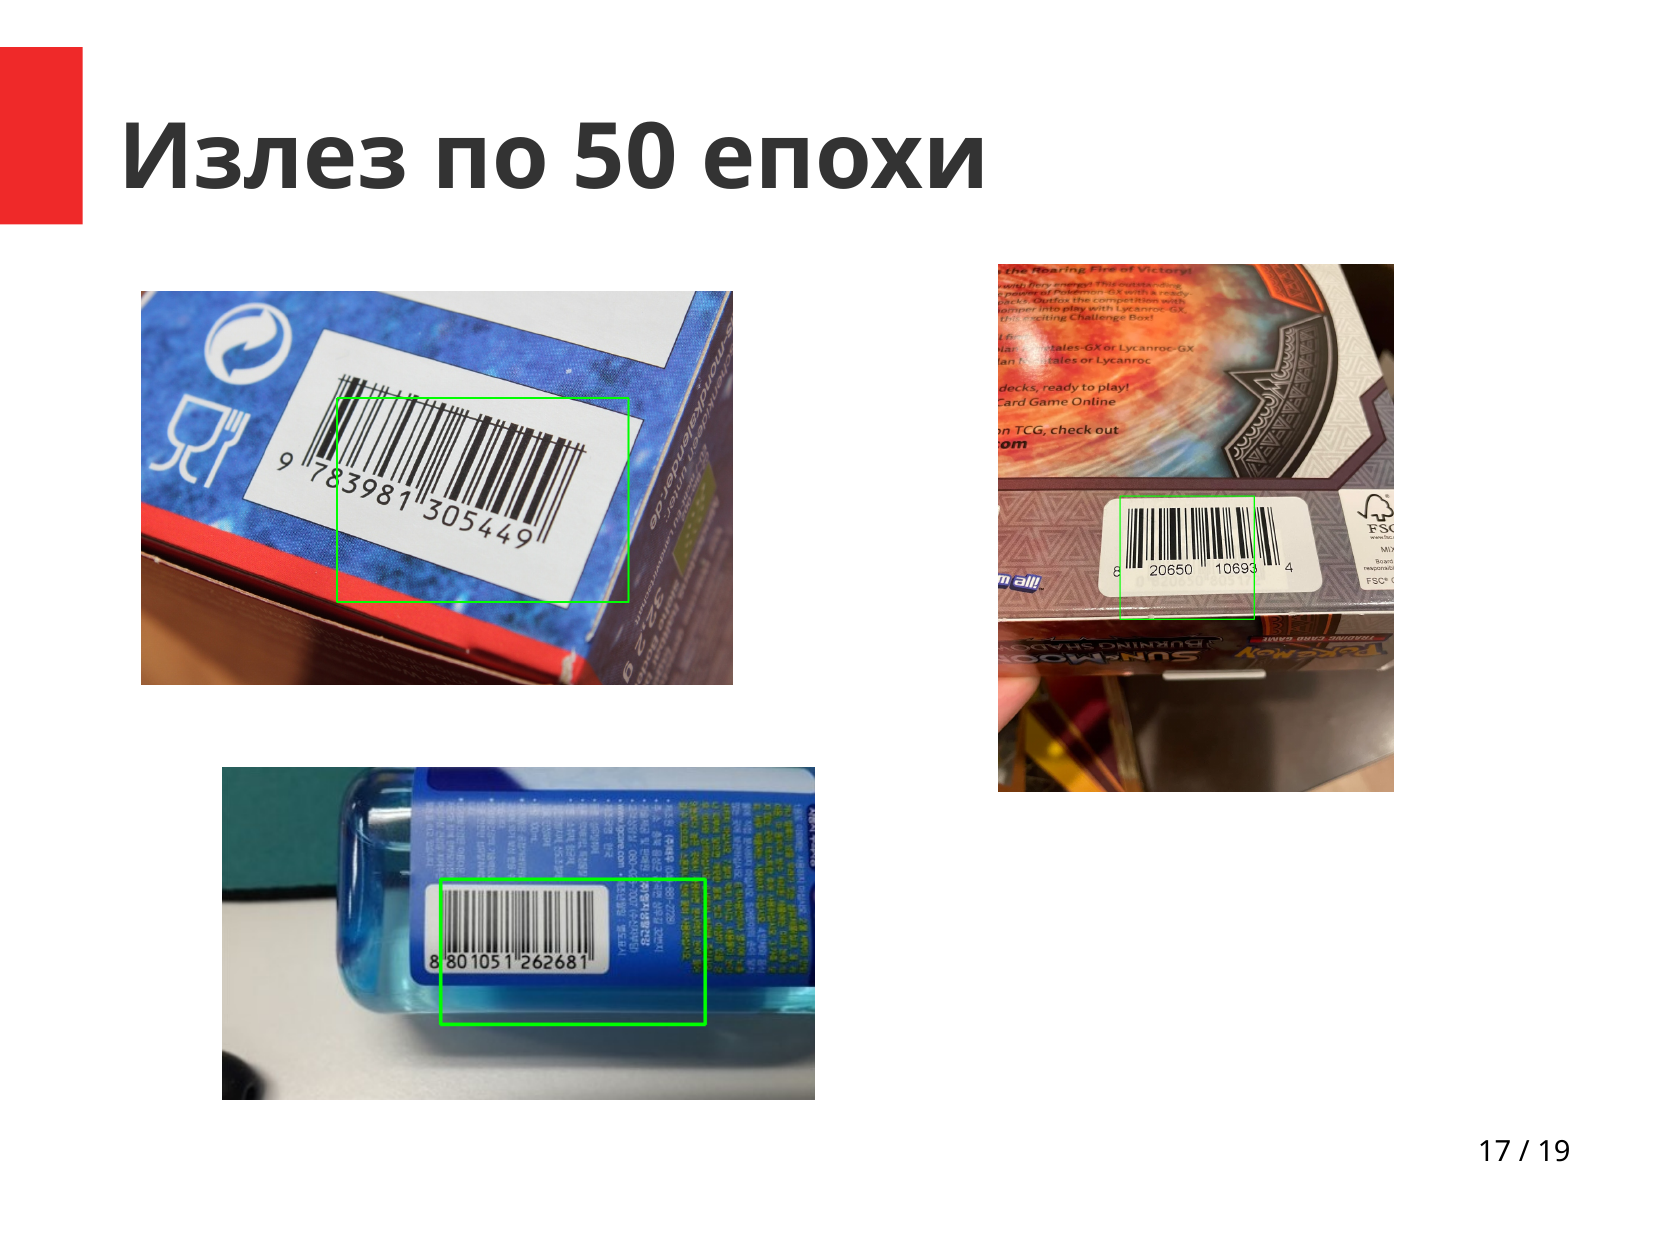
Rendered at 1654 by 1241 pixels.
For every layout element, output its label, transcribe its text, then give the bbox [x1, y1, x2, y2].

picture [141, 291, 733, 686]
title Излез по 50 епохи [118, 49, 1571, 257]
picture [222, 767, 815, 1100]
picture [998, 264, 1394, 792]
